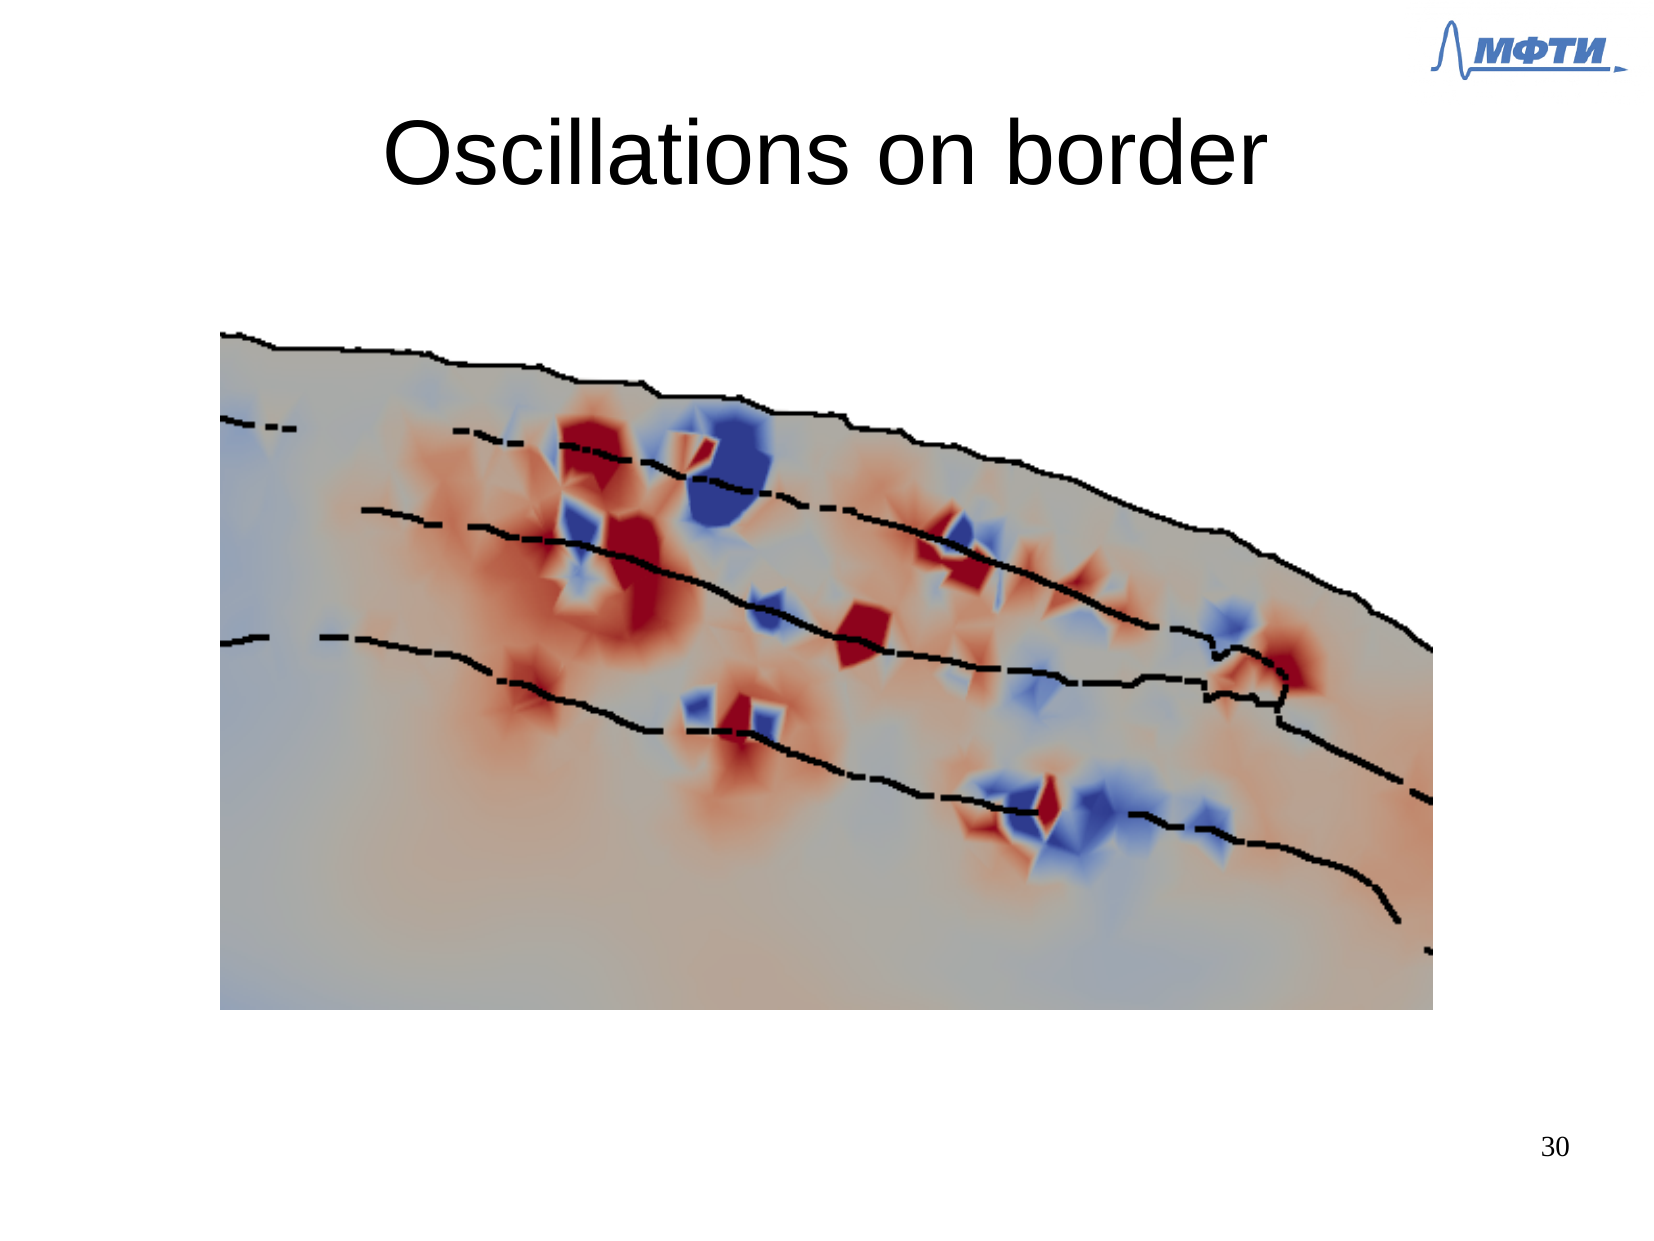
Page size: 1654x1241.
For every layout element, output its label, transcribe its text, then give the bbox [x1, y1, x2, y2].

title Oscillations on border [82, 49, 1571, 257]
picture [0, 0, 1654, 1241]
